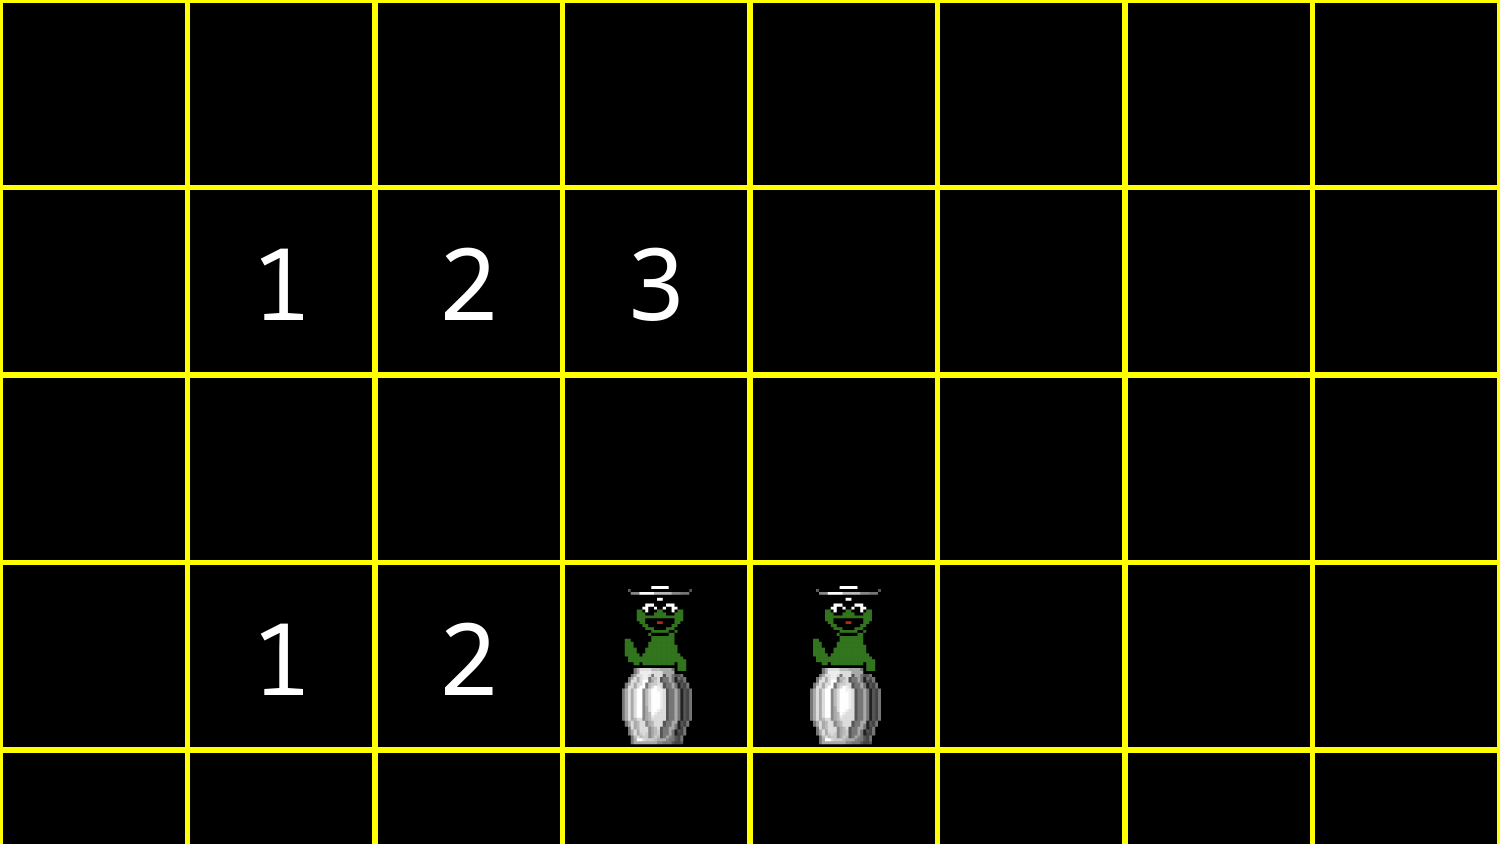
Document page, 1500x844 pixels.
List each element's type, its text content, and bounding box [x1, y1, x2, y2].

table_cell [1128, 378, 1310, 560]
table_cell [753, 378, 935, 560]
table_cell [753, 190, 935, 372]
table_cell [1315, 378, 1497, 560]
table_cell [3, 753, 185, 844]
table_cell [1315, 190, 1497, 372]
table_header [378, 3, 560, 185]
table_cell [940, 378, 1122, 560]
table_cell 2 [378, 190, 560, 372]
table_cell [190, 753, 372, 844]
table_header [1315, 3, 1497, 185]
table_cell [1128, 753, 1310, 844]
table_cell [1128, 190, 1310, 372]
table_cell [940, 190, 1122, 372]
table_cell [378, 753, 560, 844]
table_cell [3, 378, 185, 560]
table_cell 1 [190, 190, 372, 372]
table_cell [1315, 565, 1497, 747]
table_cell 1 [190, 565, 372, 747]
table_header [940, 3, 1122, 185]
table_cell [565, 378, 747, 560]
table_header [1128, 3, 1310, 185]
table_cell [1128, 565, 1310, 747]
table_cell [940, 565, 1122, 747]
table_header [3, 3, 185, 185]
table_cell [753, 565, 935, 747]
table_header [565, 3, 747, 185]
picture [807, 583, 884, 747]
table_header [190, 3, 372, 185]
table_cell [565, 565, 747, 747]
table_cell [3, 565, 185, 747]
table_header [753, 3, 935, 185]
table_cell 3 [565, 190, 747, 372]
picture [619, 583, 695, 747]
table_cell [378, 378, 560, 560]
table_cell [1315, 753, 1497, 844]
table_cell [753, 753, 935, 844]
table_cell [940, 753, 1122, 844]
table_cell [3, 190, 185, 372]
table_cell [565, 753, 747, 844]
table_cell 2 [378, 565, 560, 747]
table_cell [190, 378, 372, 560]
